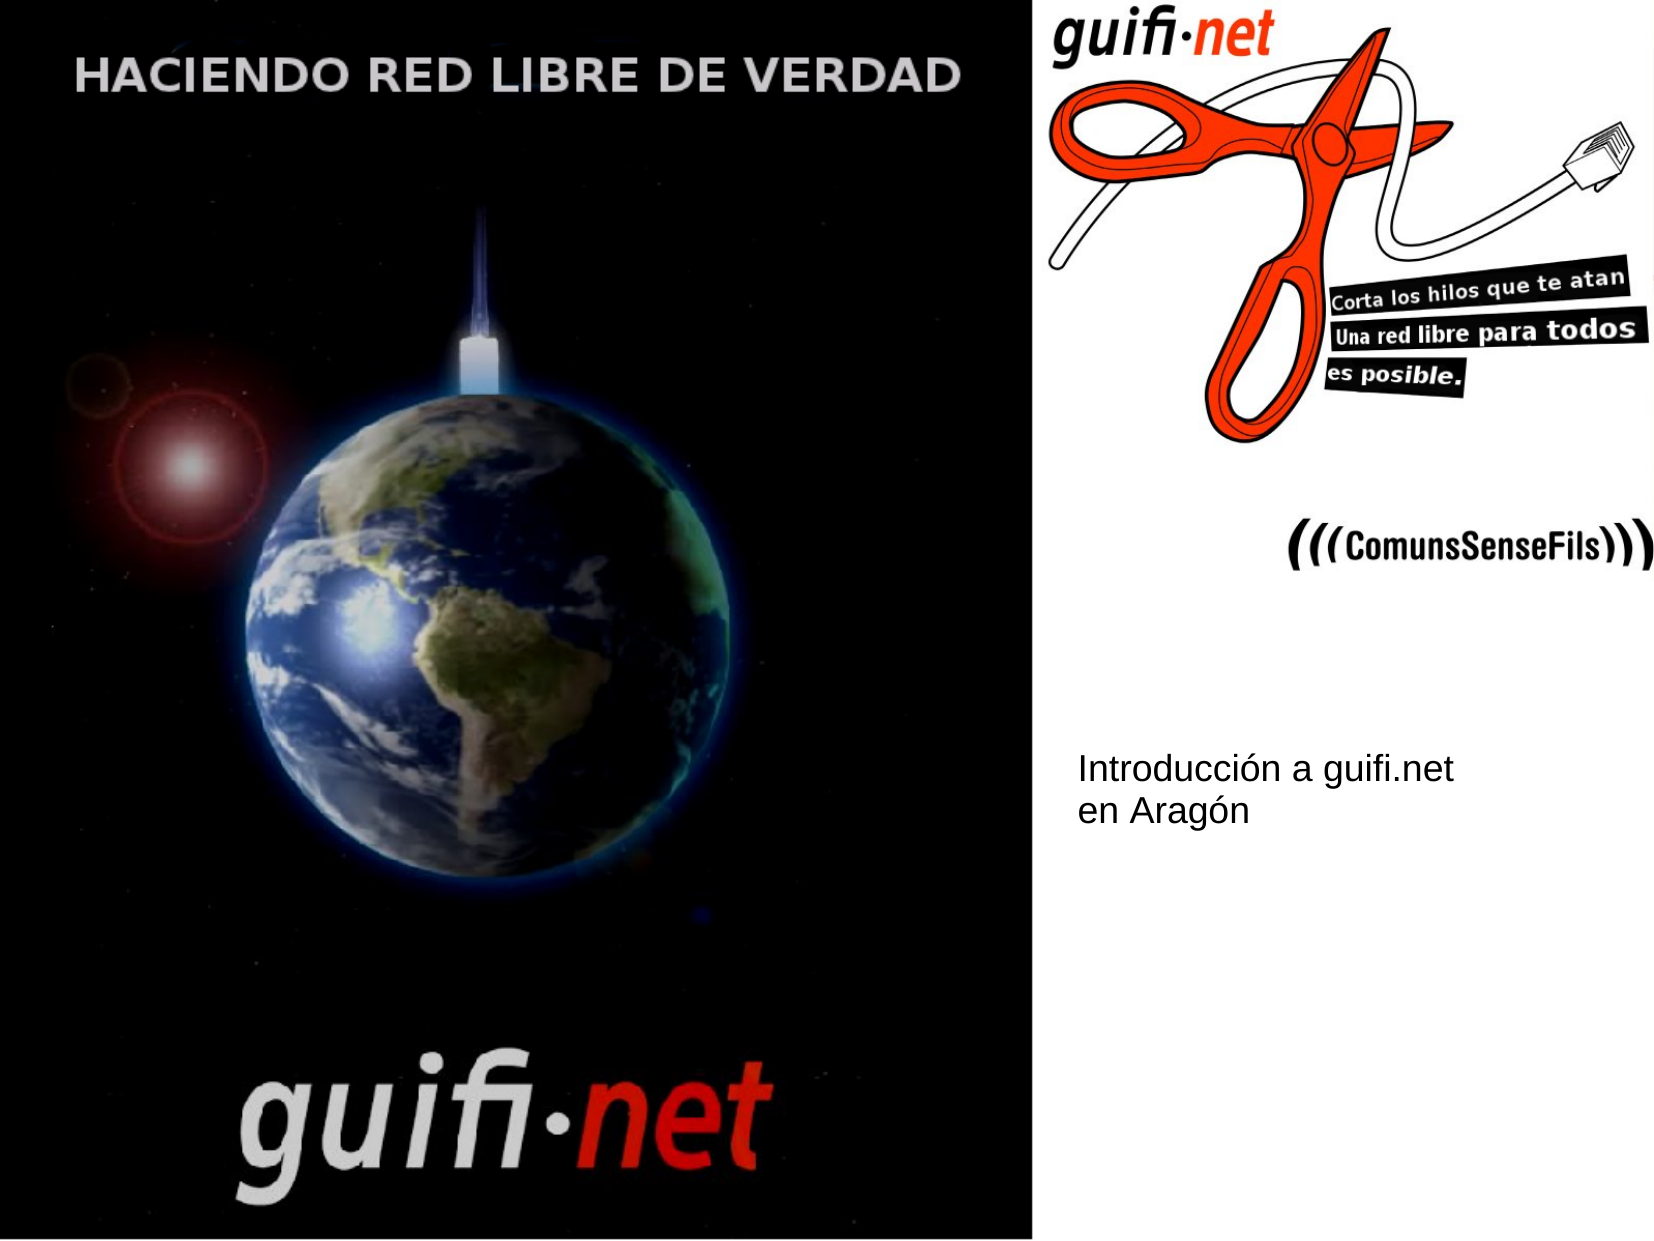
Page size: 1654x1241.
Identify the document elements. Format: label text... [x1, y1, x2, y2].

text_box Introducción a guifi.net en Aragón [1062, 738, 1449, 880]
picture [0, 0, 1654, 1241]
